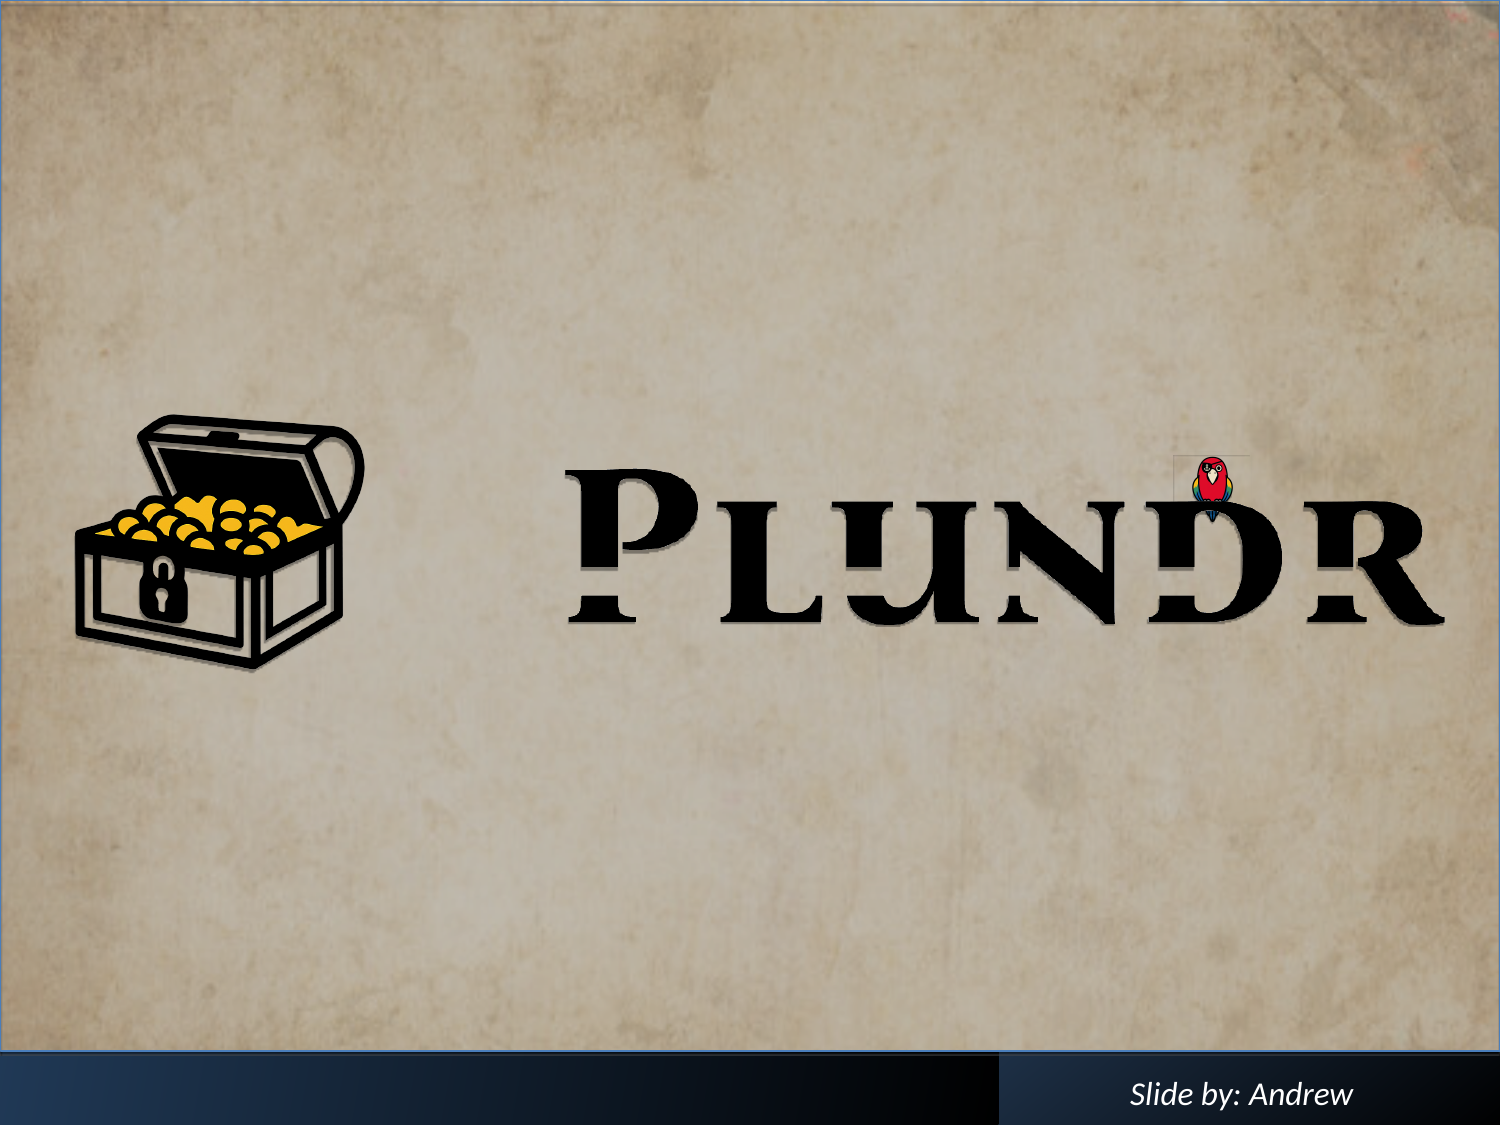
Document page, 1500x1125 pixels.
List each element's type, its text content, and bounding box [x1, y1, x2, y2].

text_box [0, 1, 1500, 1125]
picture [31, 359, 398, 727]
text_box Slide by: Andrew [1115, 1064, 1500, 1121]
picture [548, 451, 1450, 625]
